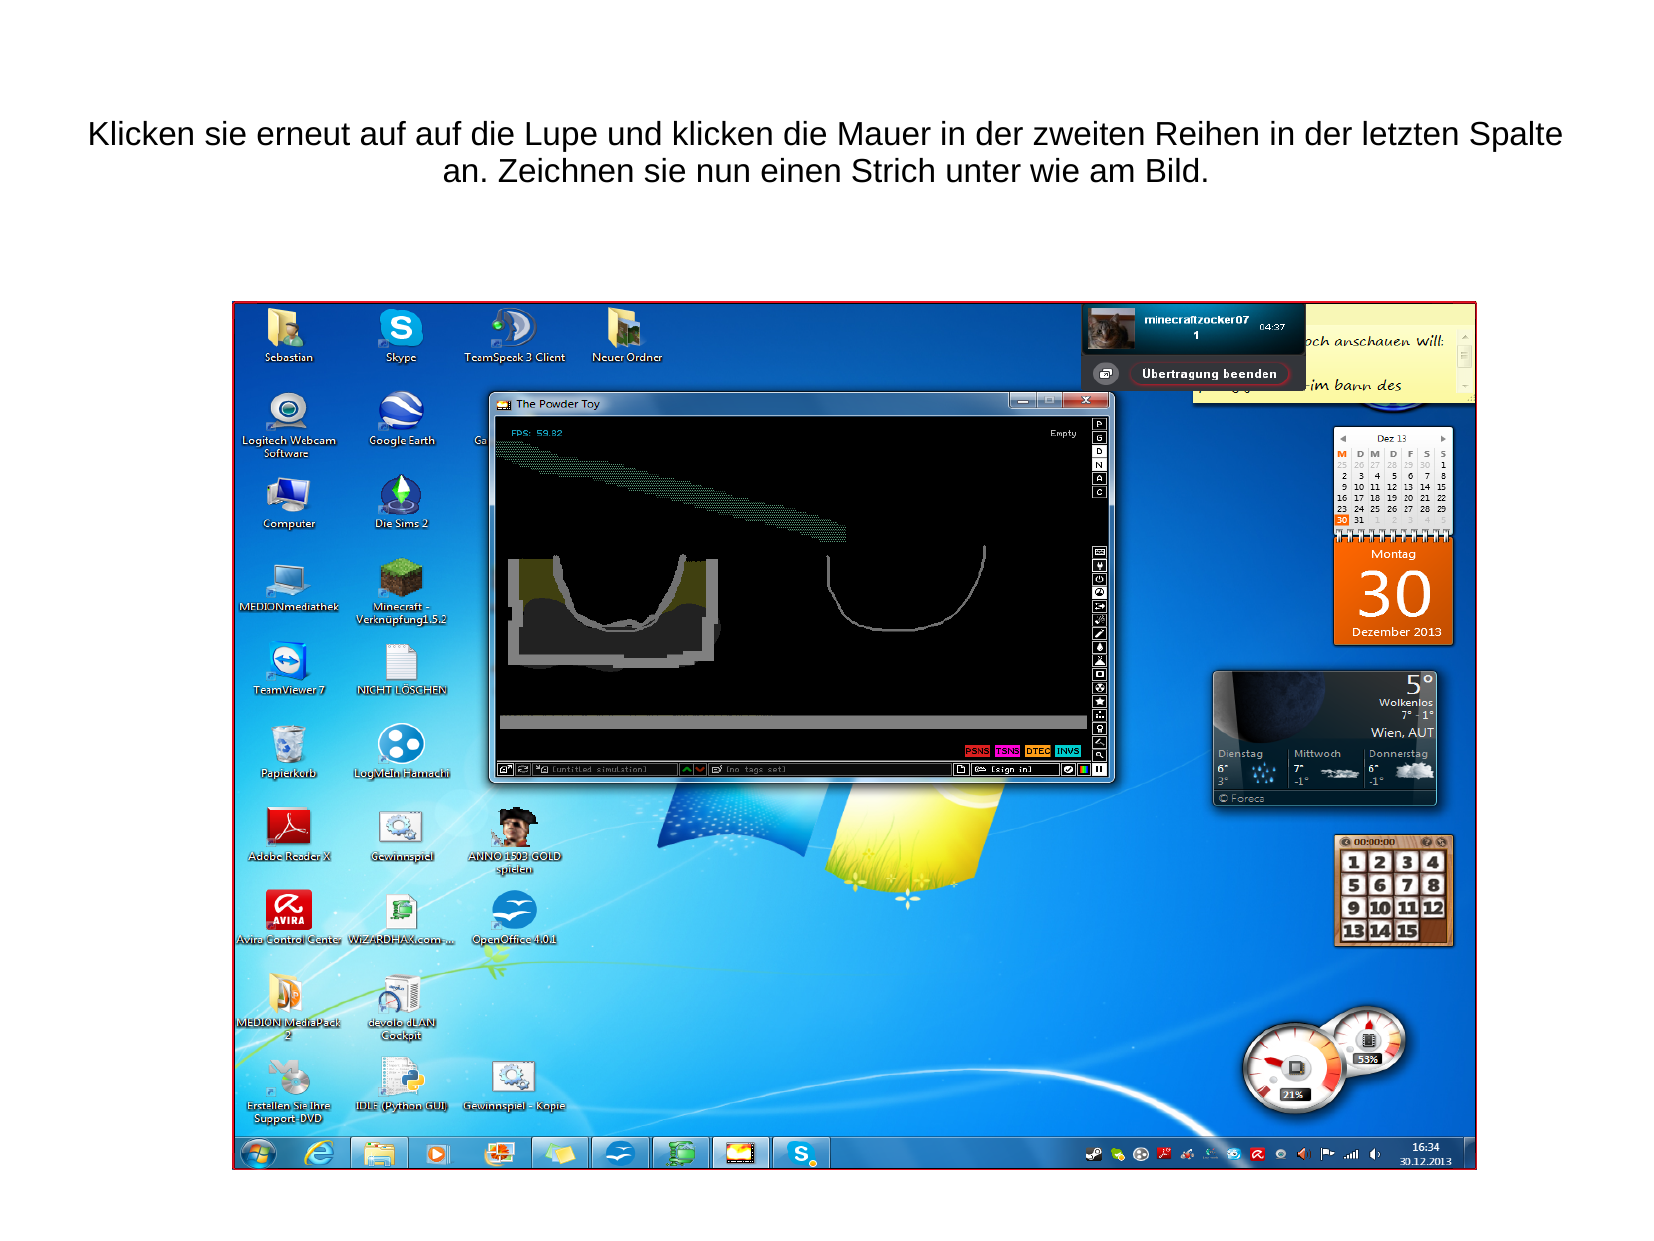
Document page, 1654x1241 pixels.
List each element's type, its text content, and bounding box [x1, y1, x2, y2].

title Klicken sie erneut auf auf die Lupe und klicken die Mauer in der zweiten Reihen in der letzten Spalte an. Zeichnen sie nun einen Strich unter wie am Bild. [82, 49, 1571, 257]
picture [232, 301, 1477, 1170]
